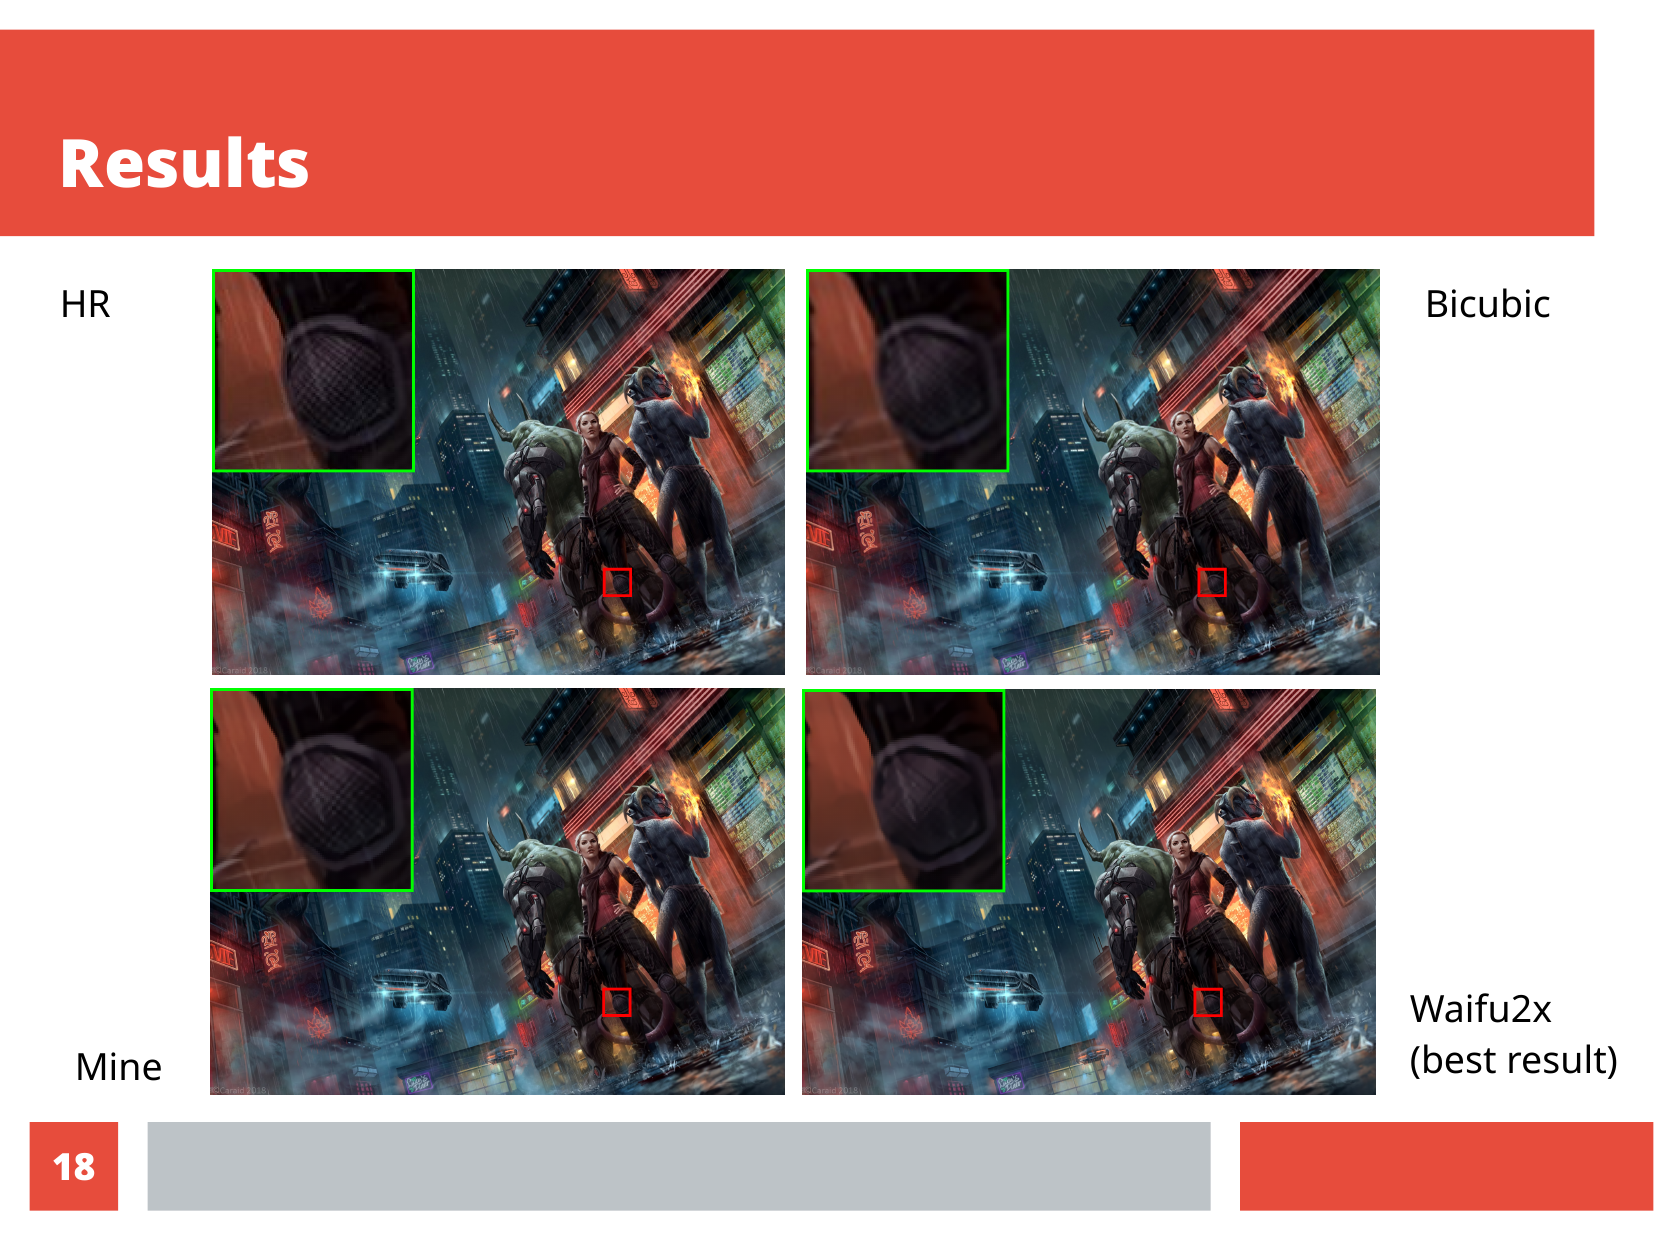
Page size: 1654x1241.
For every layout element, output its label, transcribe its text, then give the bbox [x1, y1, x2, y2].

picture [210, 688, 785, 1096]
picture [806, 269, 1380, 676]
text_box Mine [60, 1032, 196, 1096]
title Results [59, 59, 1595, 207]
picture [212, 269, 785, 676]
text_box Waifu2x (best result) [1395, 975, 1636, 1085]
text_box Bicubic [1410, 270, 1636, 346]
text_box HR [45, 270, 211, 333]
picture [802, 689, 1376, 1096]
